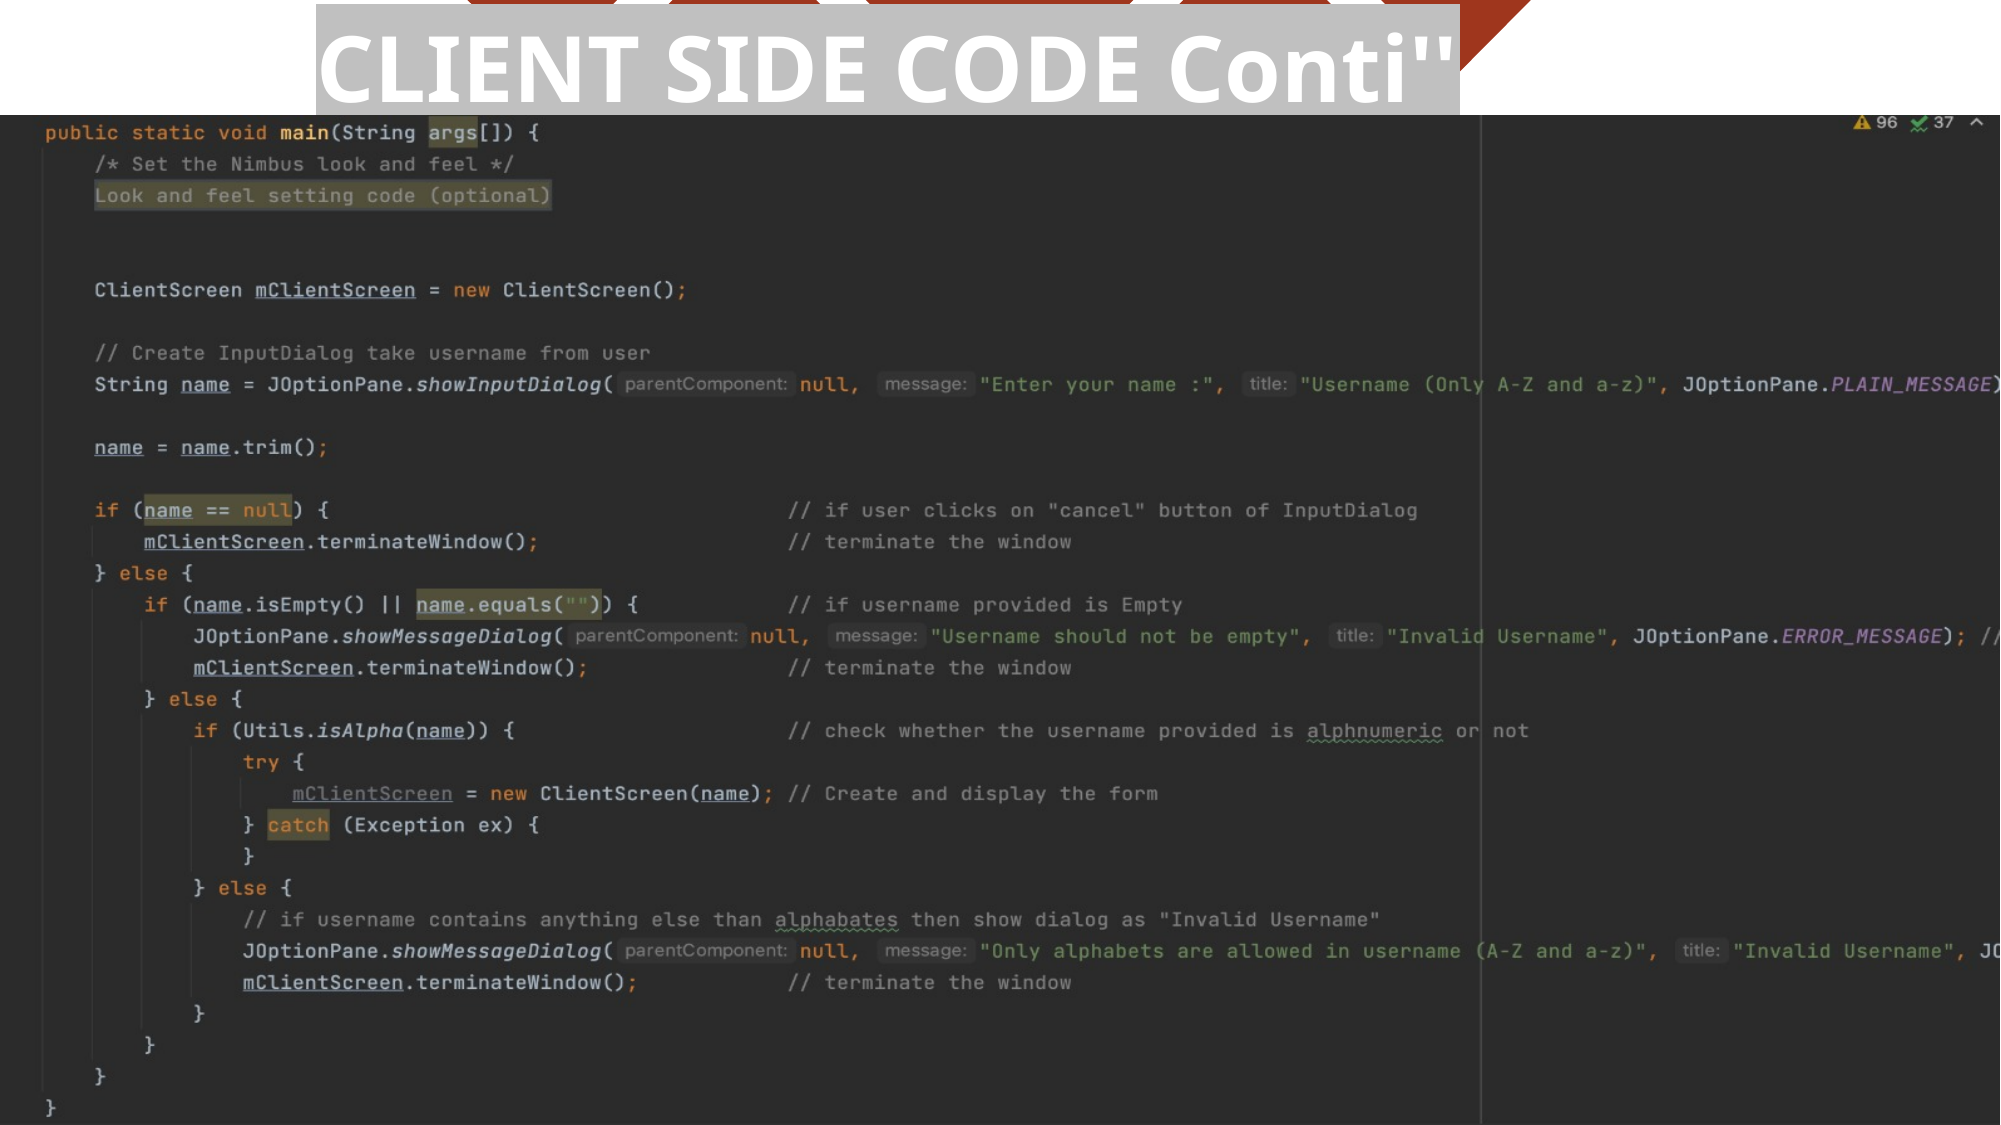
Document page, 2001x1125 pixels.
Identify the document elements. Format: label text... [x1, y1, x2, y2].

picture [0, 116, 2000, 1125]
title CLIENT SIDE CODE Conti'' [27, 0, 1749, 115]
